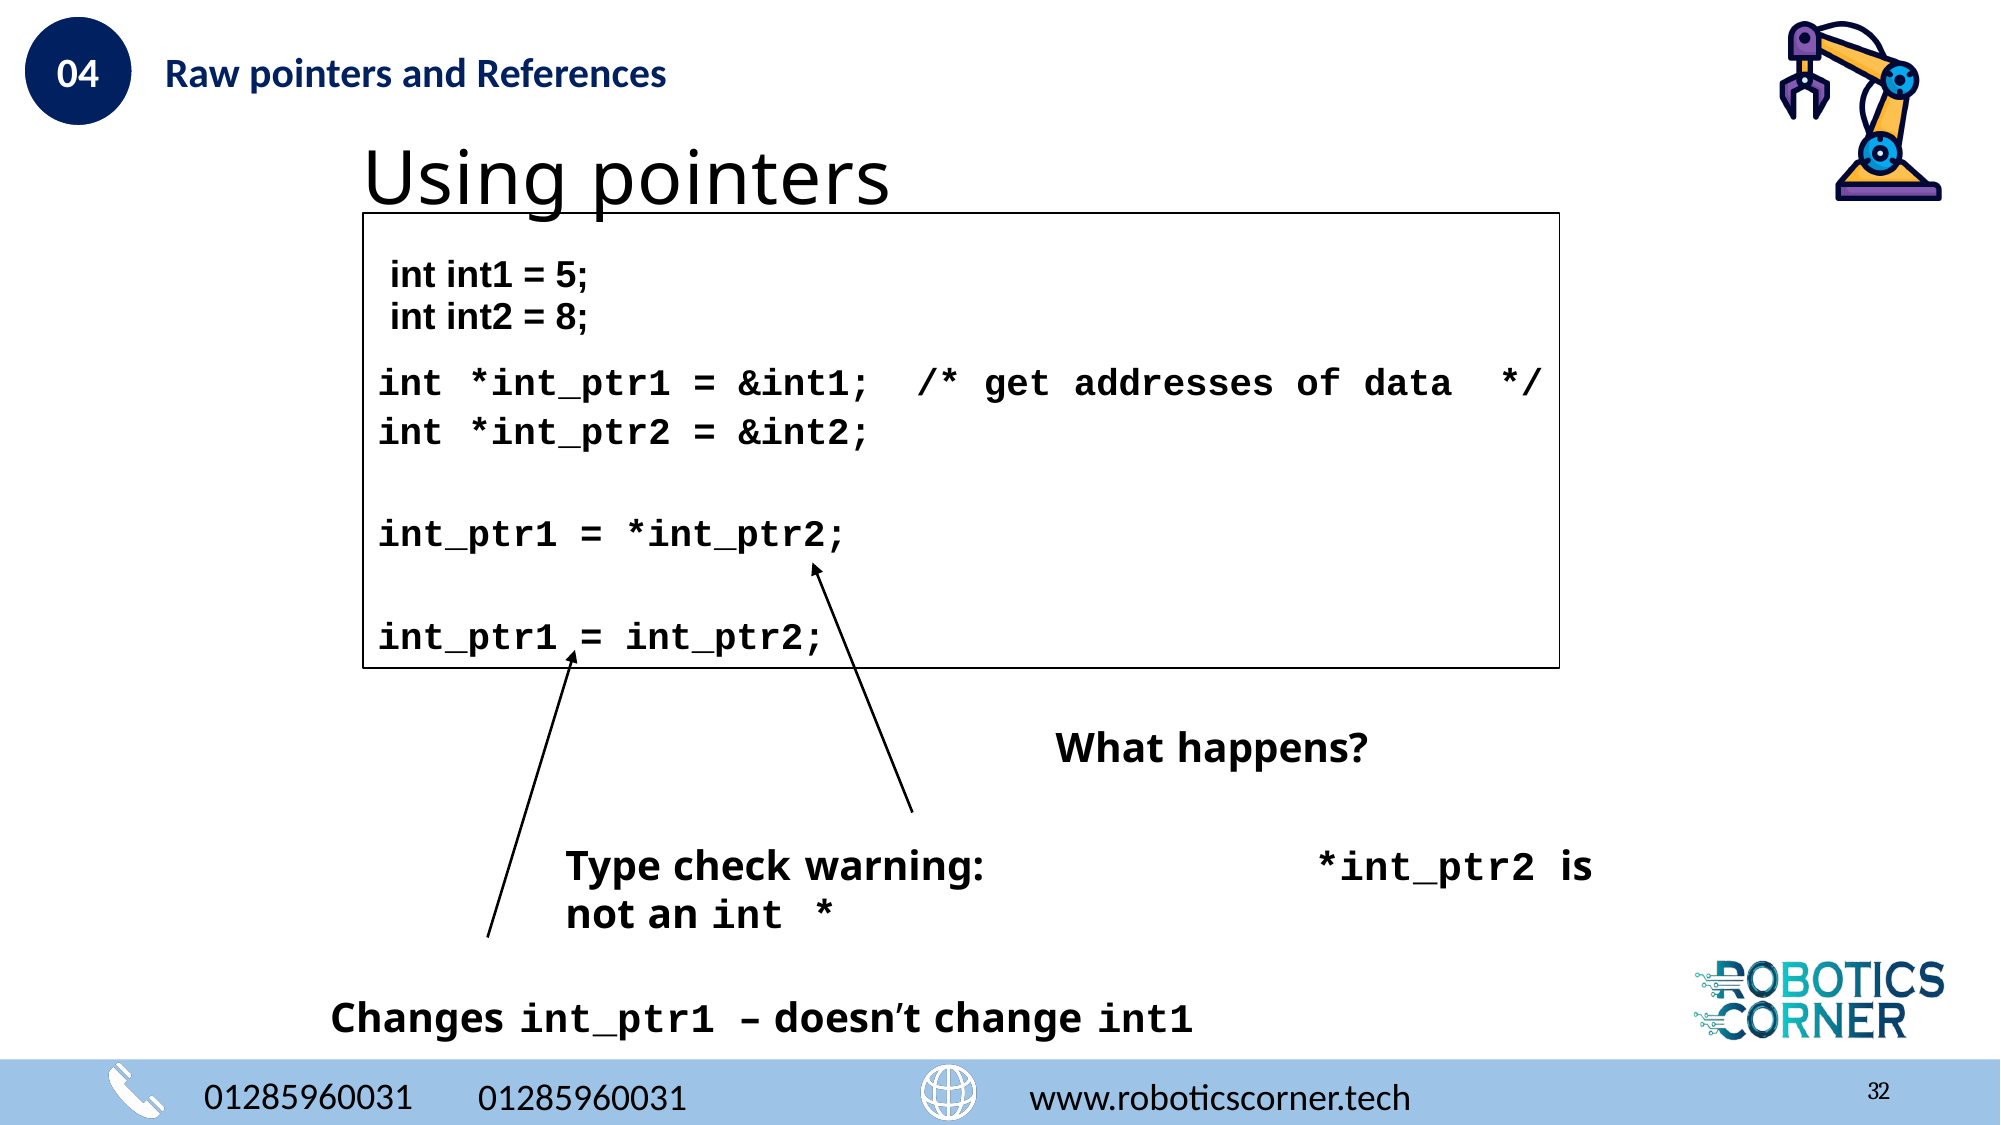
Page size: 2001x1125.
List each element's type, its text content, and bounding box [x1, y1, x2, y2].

table_cell [1286, 414, 1476, 464]
table_cell [894, 414, 973, 464]
text_box 04 [22, 14, 134, 128]
table_header int [373, 363, 456, 414]
table_header of data [1286, 363, 1476, 414]
picture [915, 1059, 981, 1125]
text_box int_ptr1 = *int_ptr2; int_ptr1 = int_ptr2; What happens? Type check warning: *int_ptr2 is not an int * Changes int_ptr1 – doesn’t change int1 [328, 507, 1662, 1042]
table_header /* [894, 363, 973, 414]
table_cell [973, 414, 1286, 464]
table_cell [1476, 414, 1549, 464]
picture [1771, 21, 1950, 201]
picture [103, 1057, 170, 1124]
text_box Raw pointers and References [150, 38, 864, 103]
table_header get addresses [973, 363, 1286, 414]
picture [1680, 859, 1953, 1059]
table_cell *int_ptr2 = &int2; [456, 414, 894, 464]
table_header */ [1476, 363, 1549, 414]
table_cell int [373, 414, 456, 464]
table_header *int_ptr1 = &int1; [456, 363, 894, 414]
title Using pointers [360, 62, 1426, 286]
text_box int int1 = 5; int int2 = 8; [375, 246, 605, 346]
